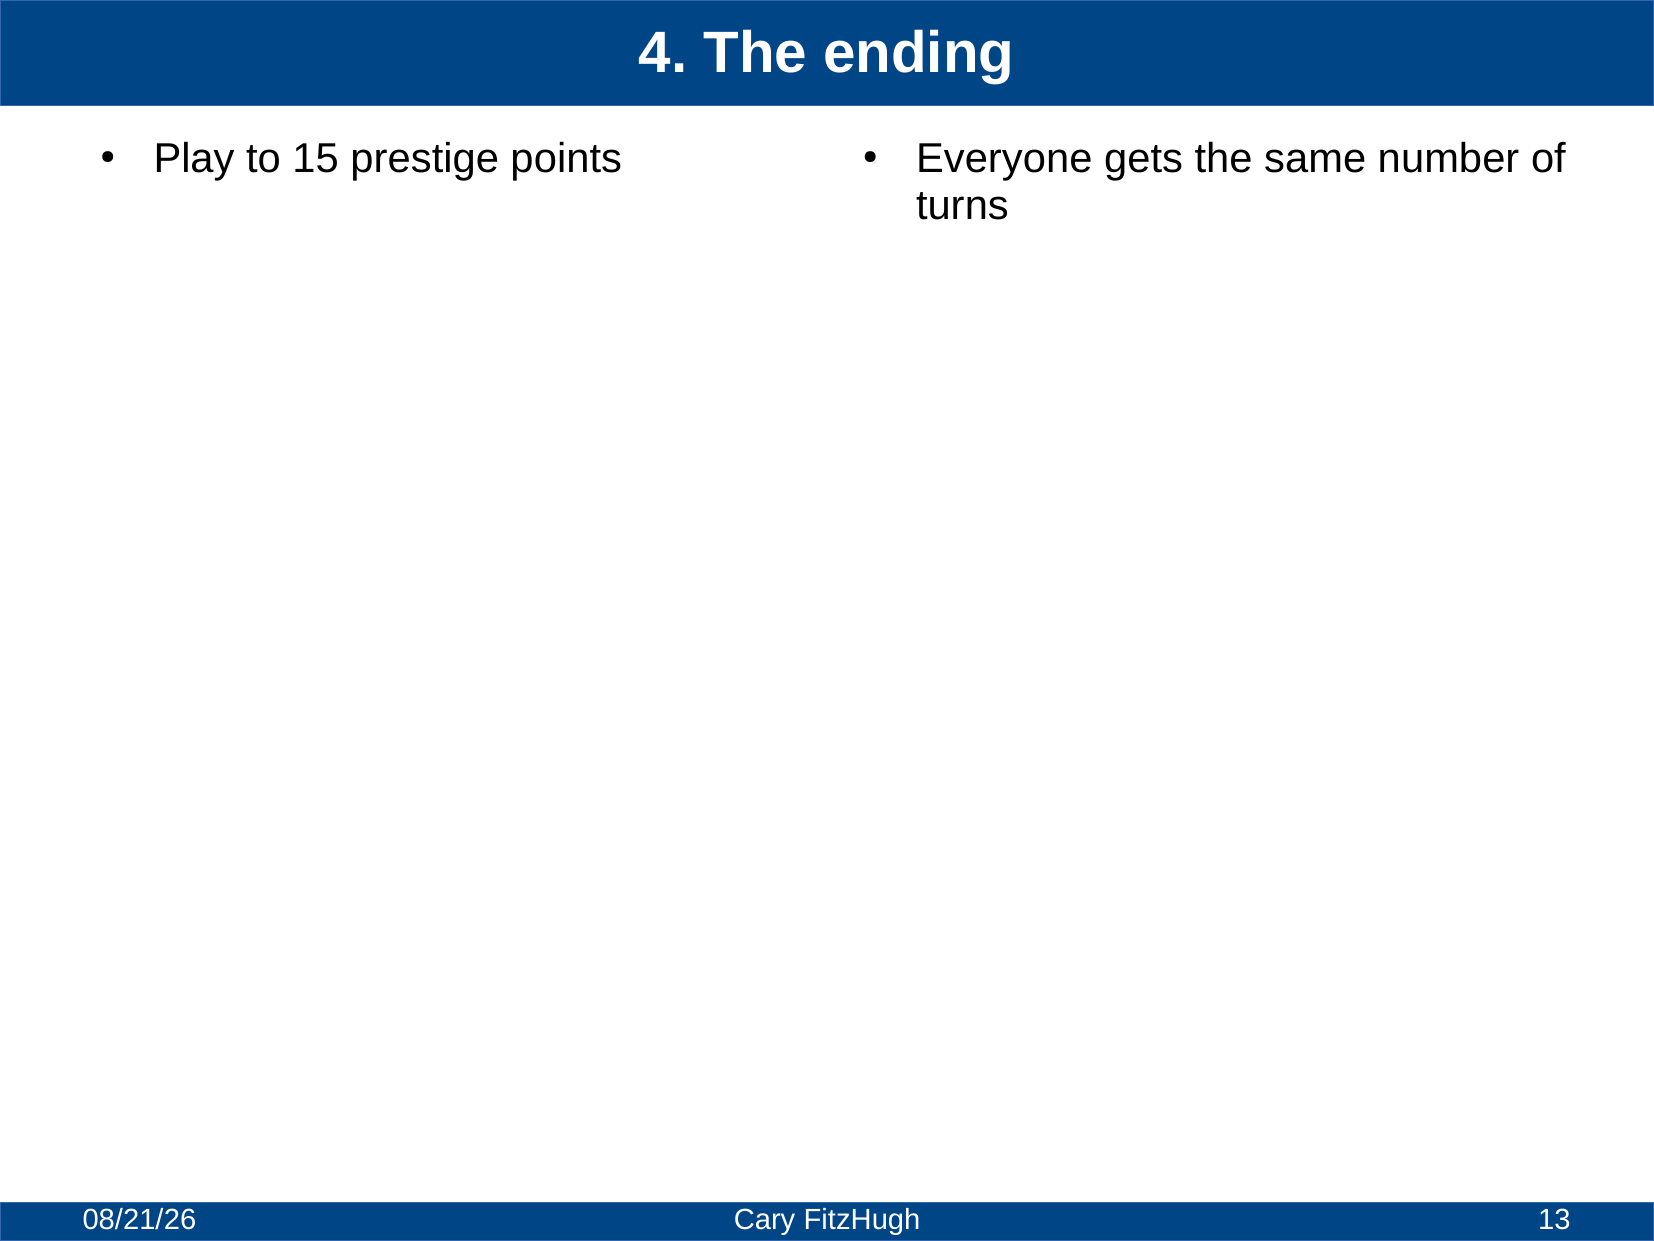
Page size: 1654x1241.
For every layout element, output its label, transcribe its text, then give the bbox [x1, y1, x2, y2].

list Everyone gets the same number of turns [845, 135, 1572, 479]
list Play to 15 prestige points [82, 135, 809, 479]
title 4. The ending [0, 0, 1654, 106]
